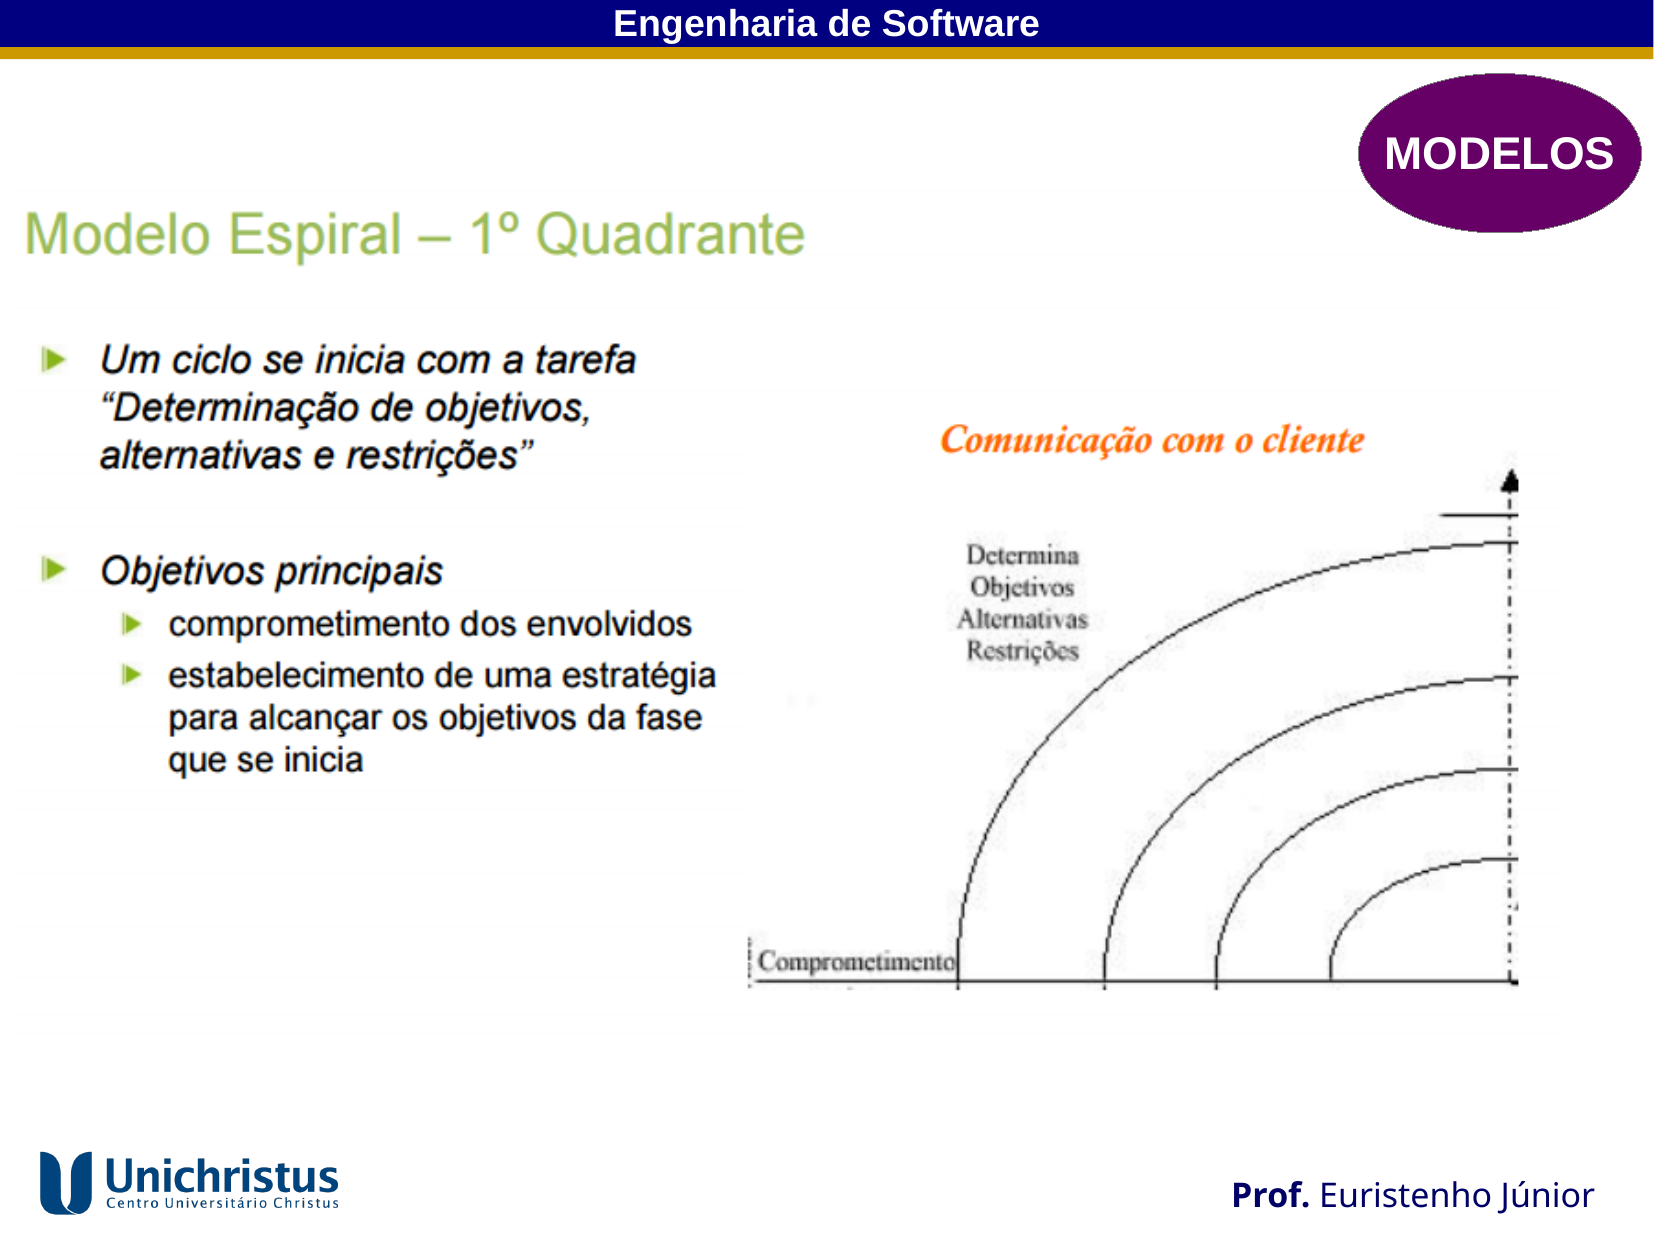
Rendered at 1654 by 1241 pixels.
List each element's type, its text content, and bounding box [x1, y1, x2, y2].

picture [11, 188, 1561, 1040]
text_box Prof. Euristenho Júnior [1216, 1163, 1654, 1224]
text_box [0, 47, 1654, 60]
text_box Engenharia de Software [0, 0, 1654, 47]
picture [35, 1148, 343, 1217]
text_box MODELOS [1358, 73, 1642, 233]
